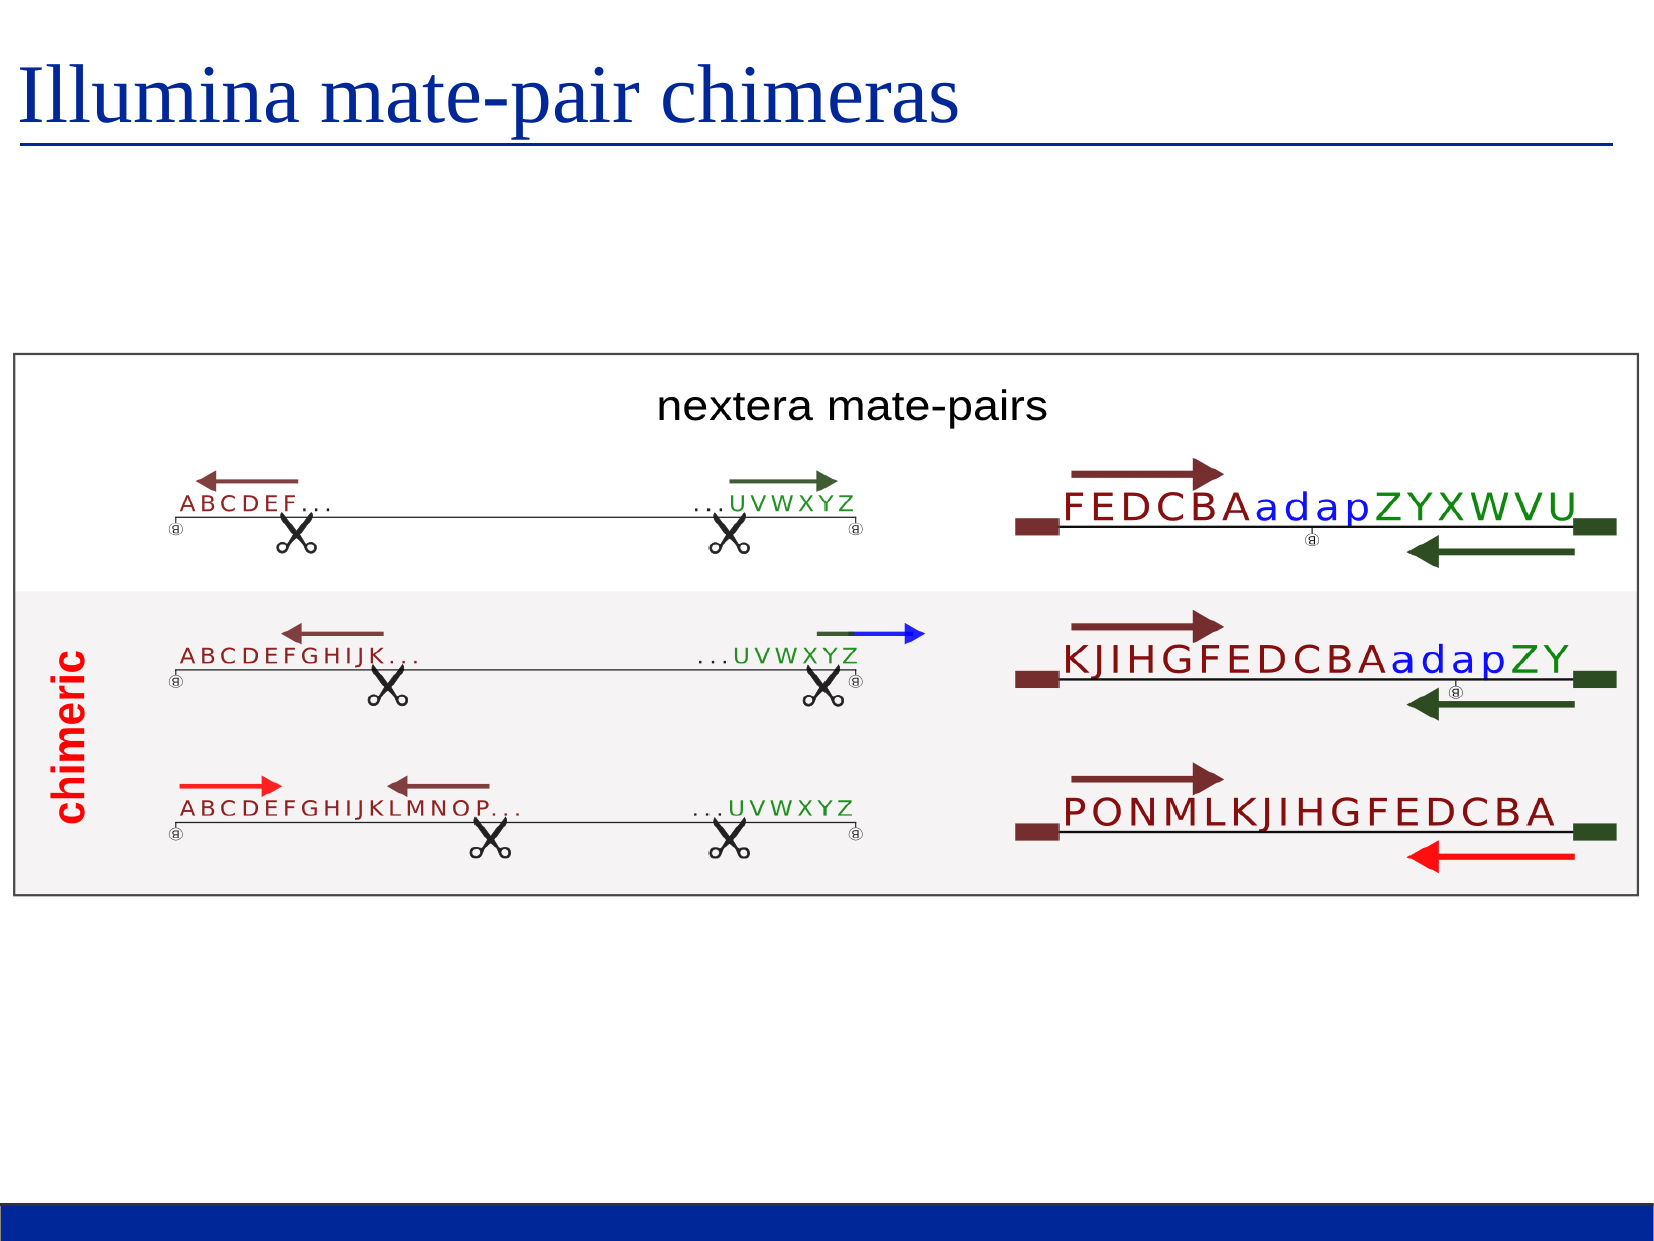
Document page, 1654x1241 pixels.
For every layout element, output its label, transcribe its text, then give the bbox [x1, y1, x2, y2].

title Illumina mate-pair chimeras [17, 0, 1589, 198]
picture [8, 340, 1644, 902]
